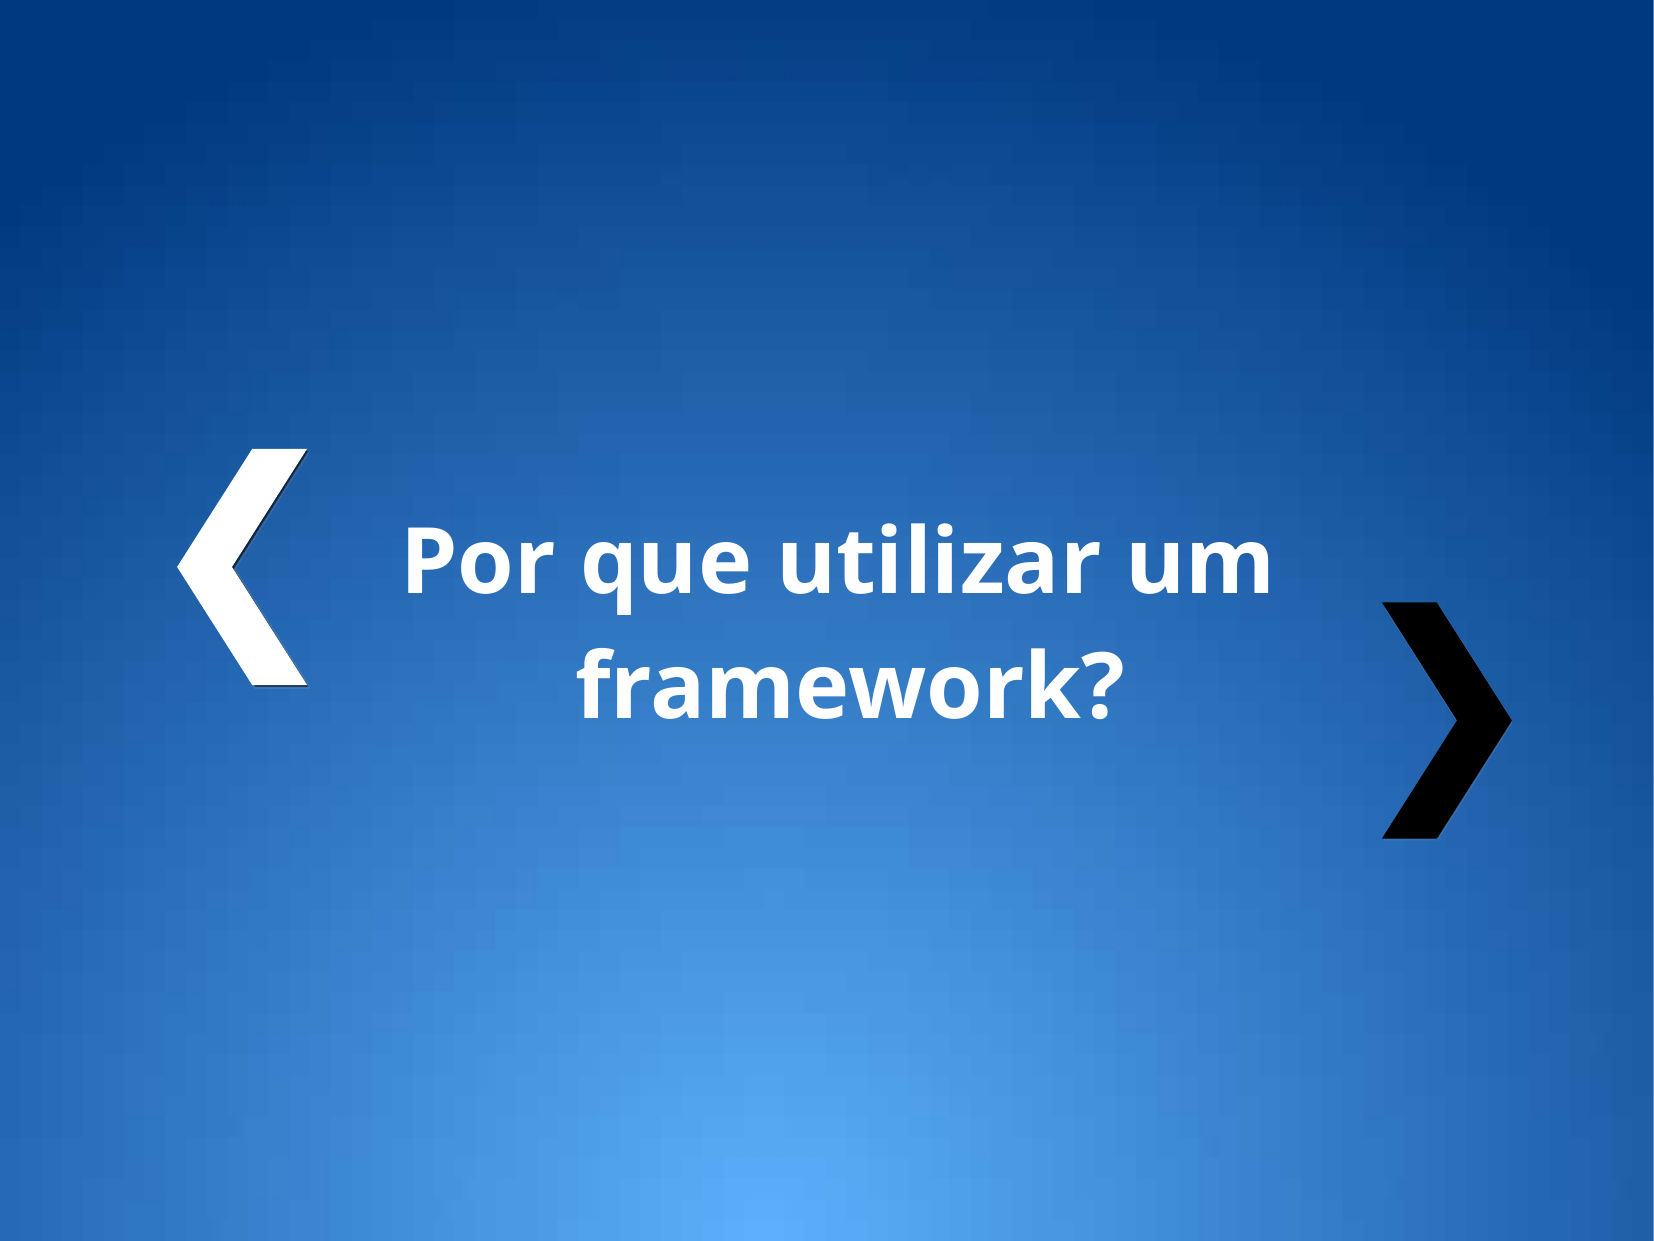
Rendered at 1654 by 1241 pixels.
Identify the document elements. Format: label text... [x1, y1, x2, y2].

title Por que utilizar um framework? [106, 516, 1595, 724]
picture [0, 0, 1654, 1241]
text_box [177, 448, 308, 686]
text_box [1381, 602, 1512, 839]
